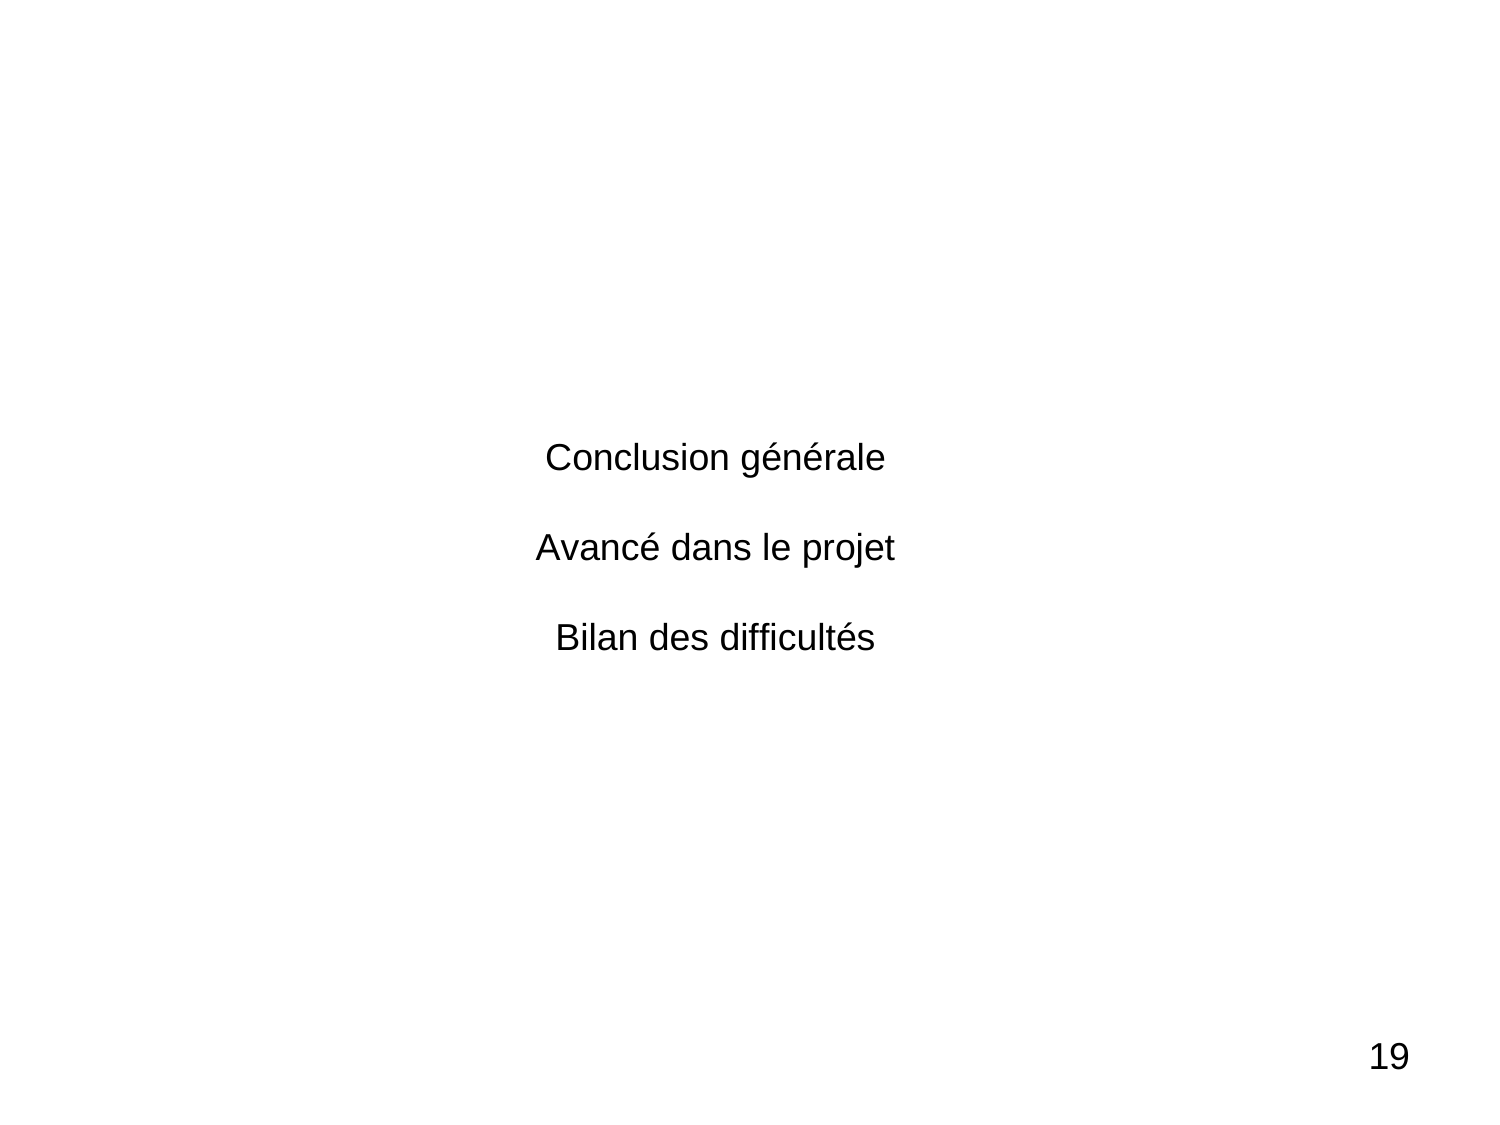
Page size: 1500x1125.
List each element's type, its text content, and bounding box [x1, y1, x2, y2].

text_box Conclusion générale Avancé dans le projet Bilan des difficultés [460, 425, 971, 666]
